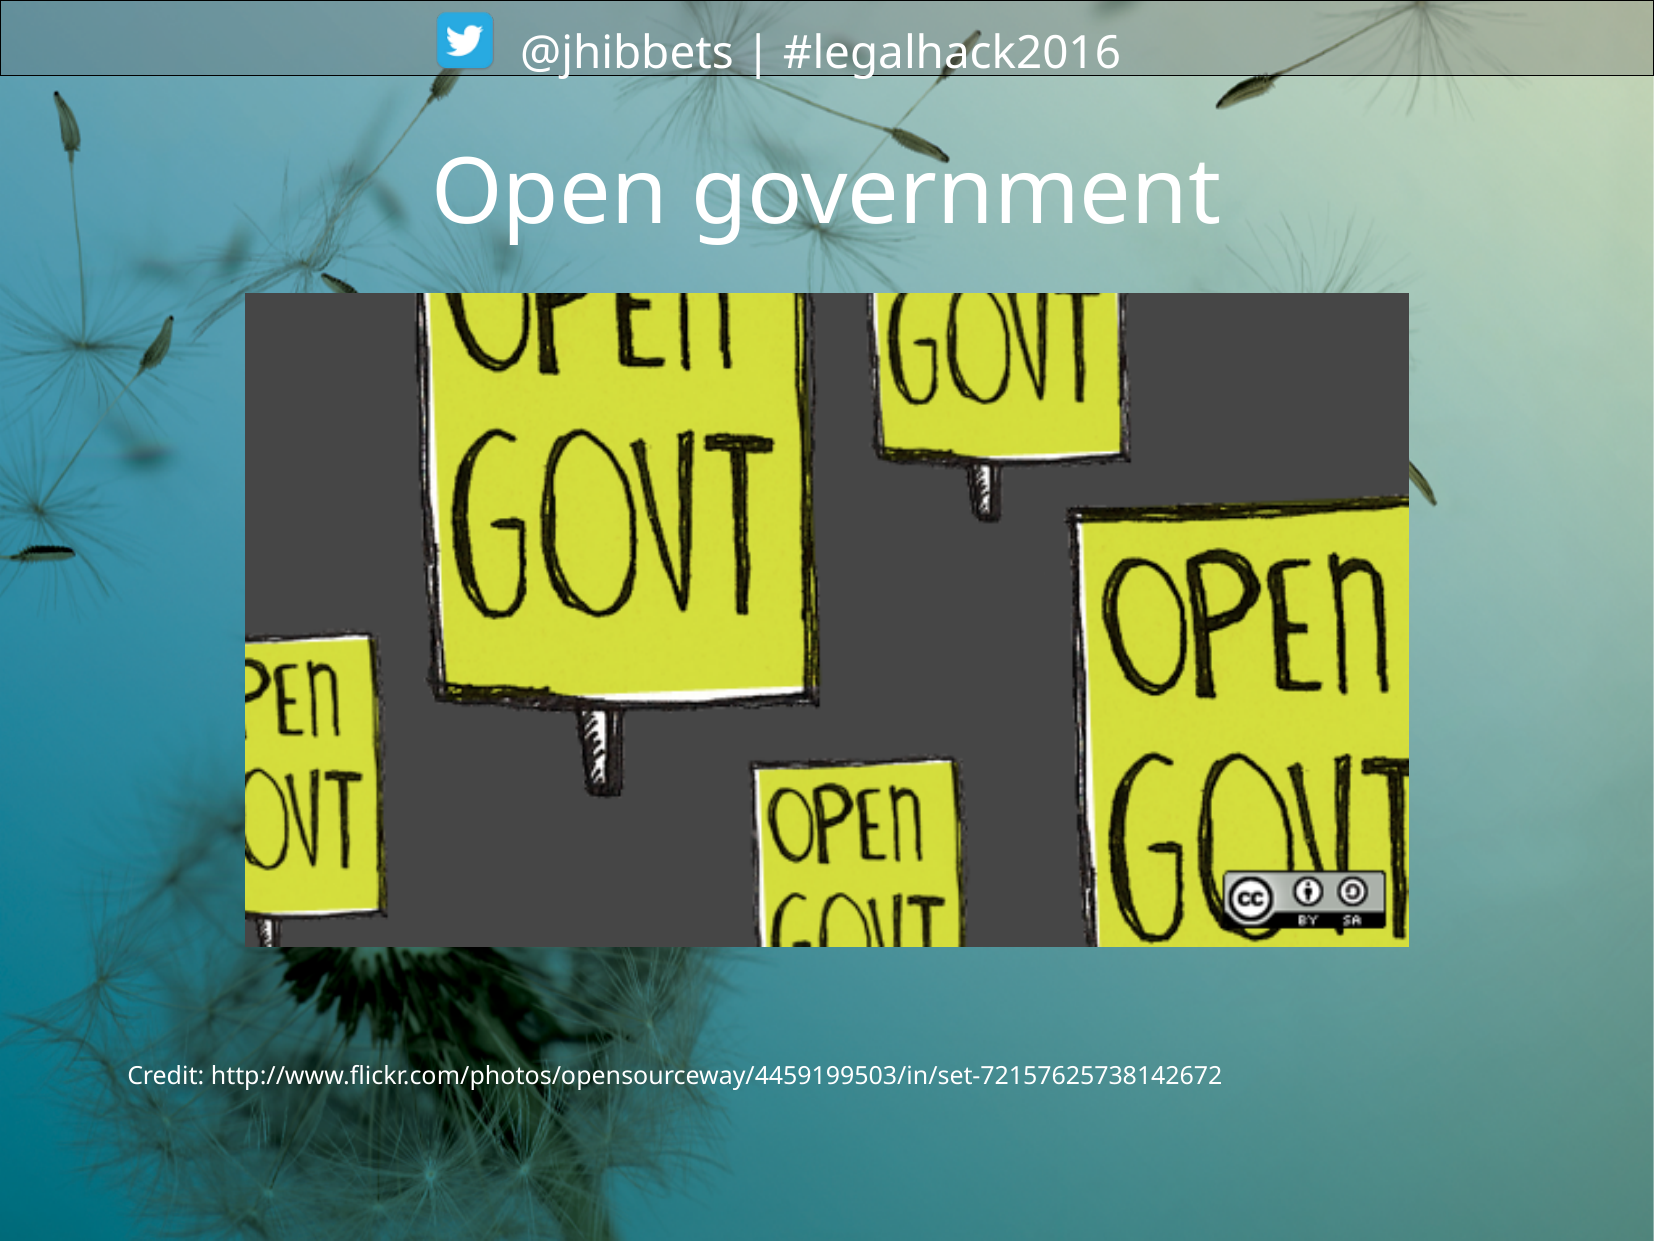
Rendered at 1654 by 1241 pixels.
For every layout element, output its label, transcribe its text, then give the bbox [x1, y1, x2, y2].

picture [0, 76, 1654, 1241]
picture [435, 11, 496, 72]
text_box Credit: http://www.flickr.com/photos/opensourceway/4459199503/in/set-72157625738142672 [112, 1050, 1236, 1093]
title Open government [82, 84, 1571, 292]
